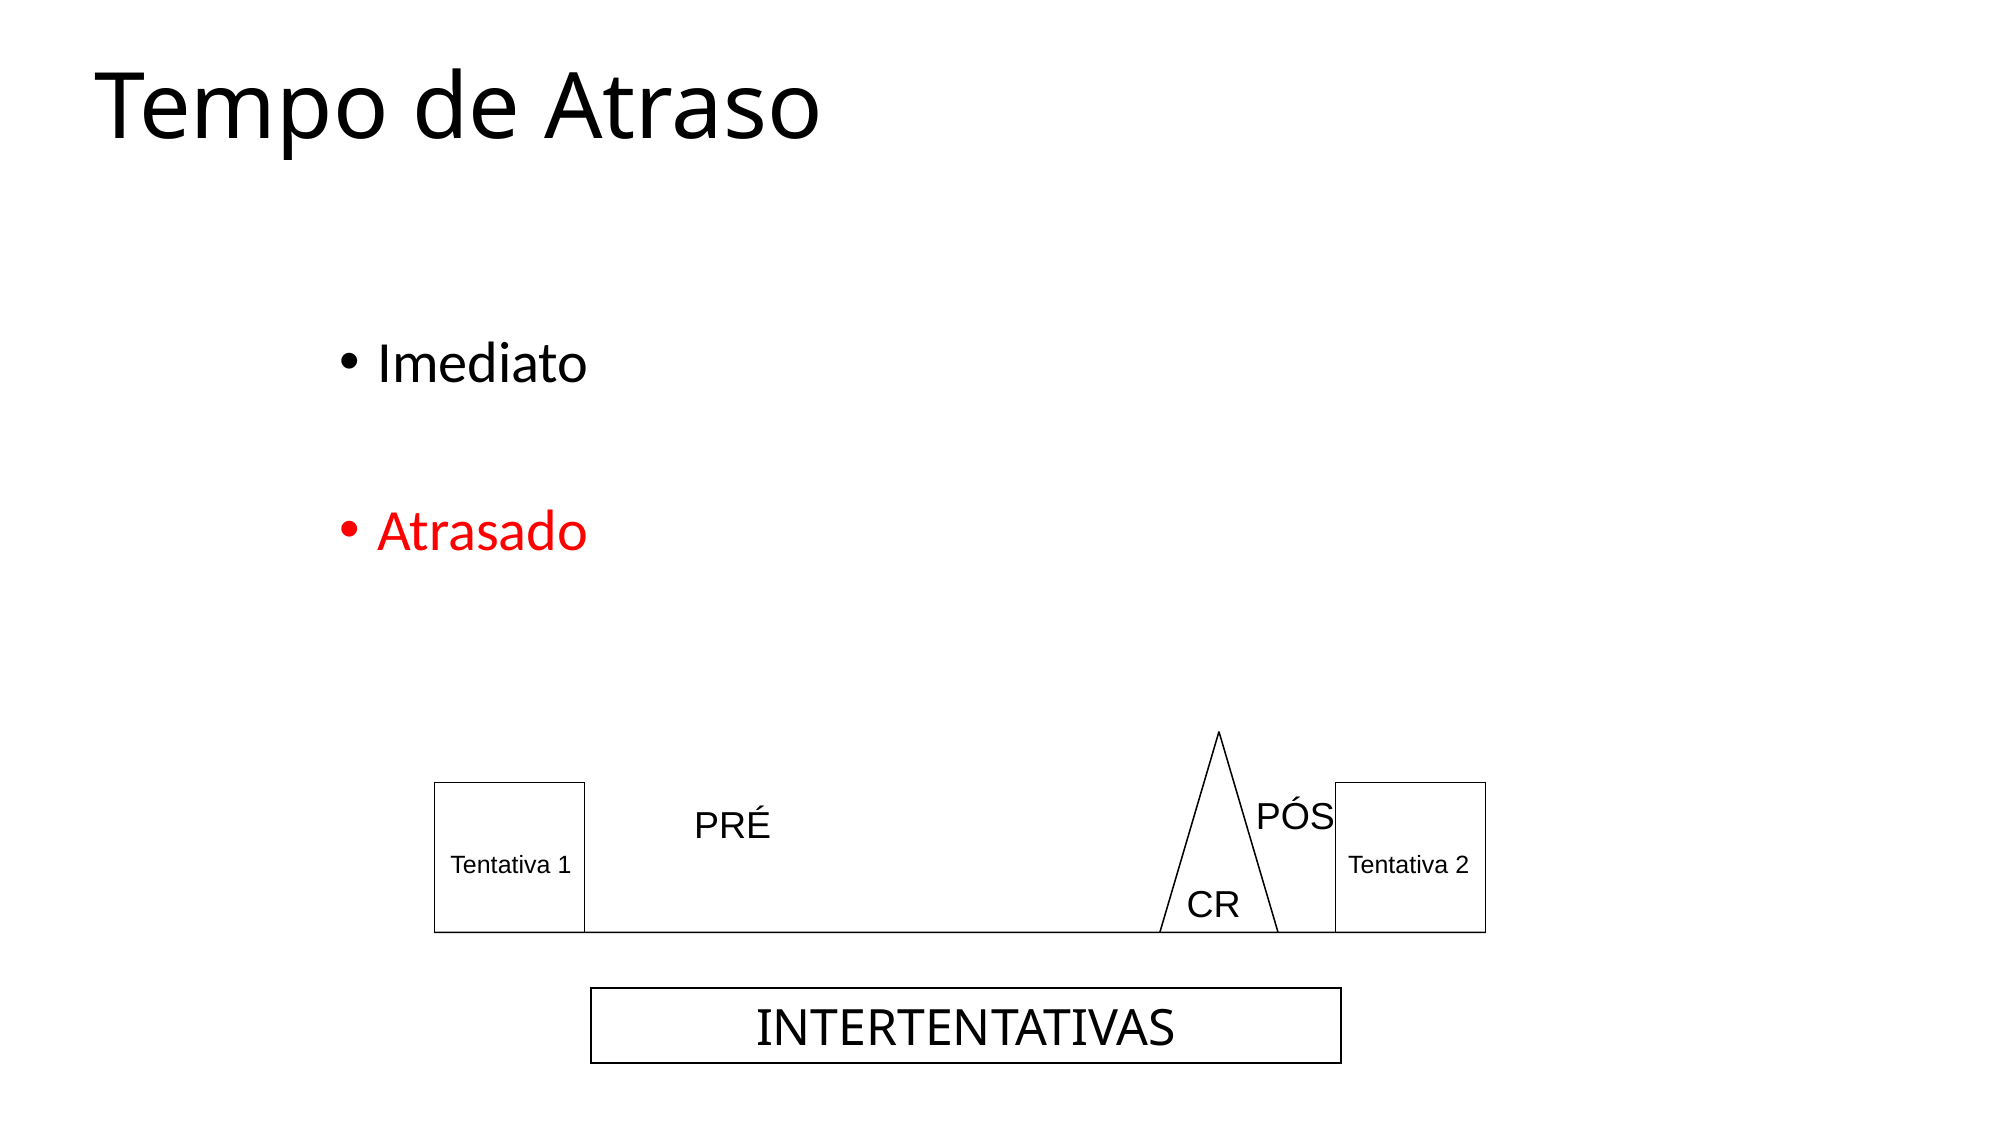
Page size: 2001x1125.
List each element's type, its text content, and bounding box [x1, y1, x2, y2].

text_box Tentativa 1 [435, 841, 587, 887]
text_box Tentativa 2 [1333, 841, 1485, 887]
text_box CR [1171, 872, 1256, 933]
text_box INTERTENTATIVAS [591, 988, 1342, 1063]
text_box PRÉ [679, 793, 787, 854]
text_box PÓS [1241, 784, 1351, 845]
list Imediato Atrasado [324, 324, 1675, 630]
title Tempo de Atraso [79, 0, 1805, 218]
